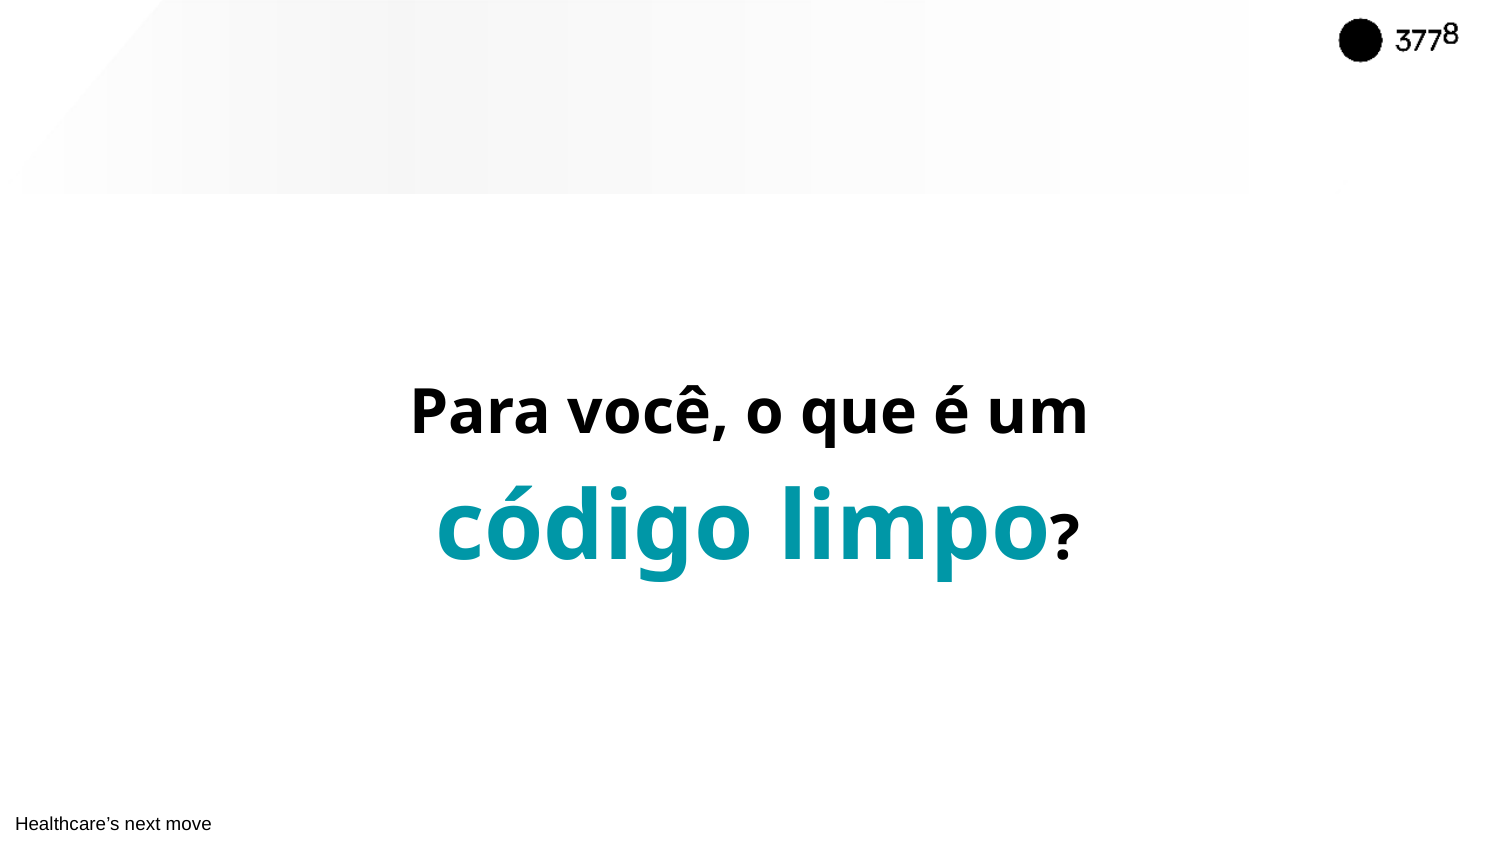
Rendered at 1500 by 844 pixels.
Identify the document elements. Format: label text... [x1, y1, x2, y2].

picture [0, 0, 1500, 194]
list Para você, o que é um código limpo? [51, 189, 1449, 750]
